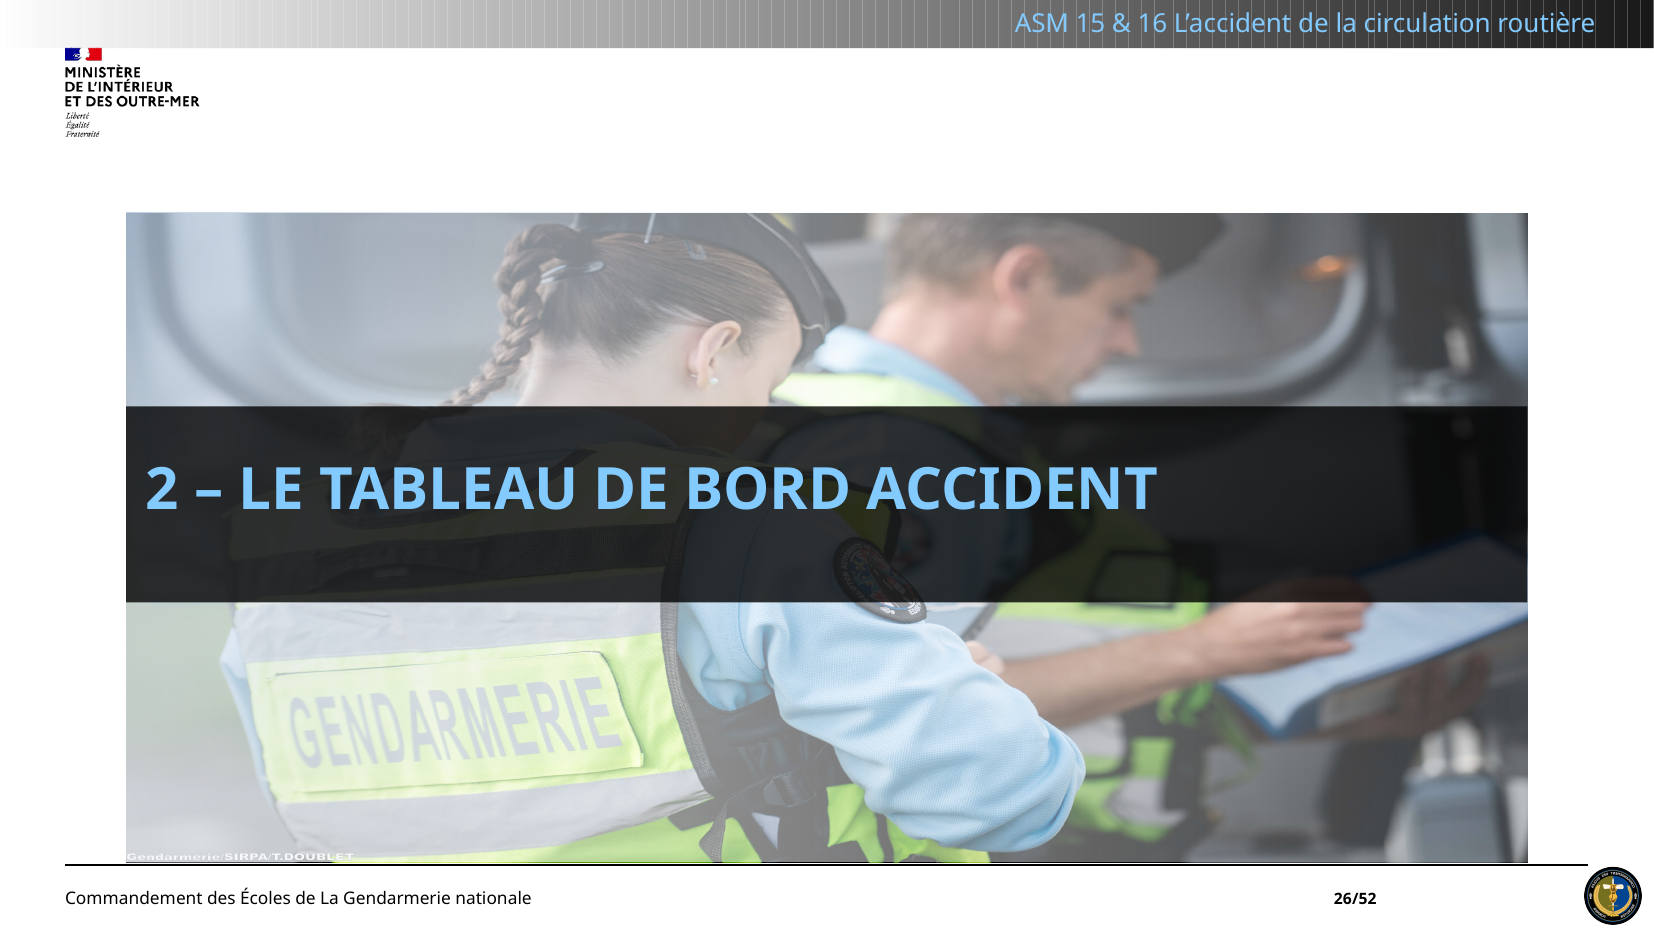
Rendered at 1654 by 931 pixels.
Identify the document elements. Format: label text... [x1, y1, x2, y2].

picture [65, 49, 213, 138]
picture [1584, 862, 1642, 925]
text_box [126, 212, 1528, 460]
title 2 – LE TABLEAU DE BORD ACCIDENT [80, 460, 1528, 565]
text_box [126, 565, 1528, 862]
